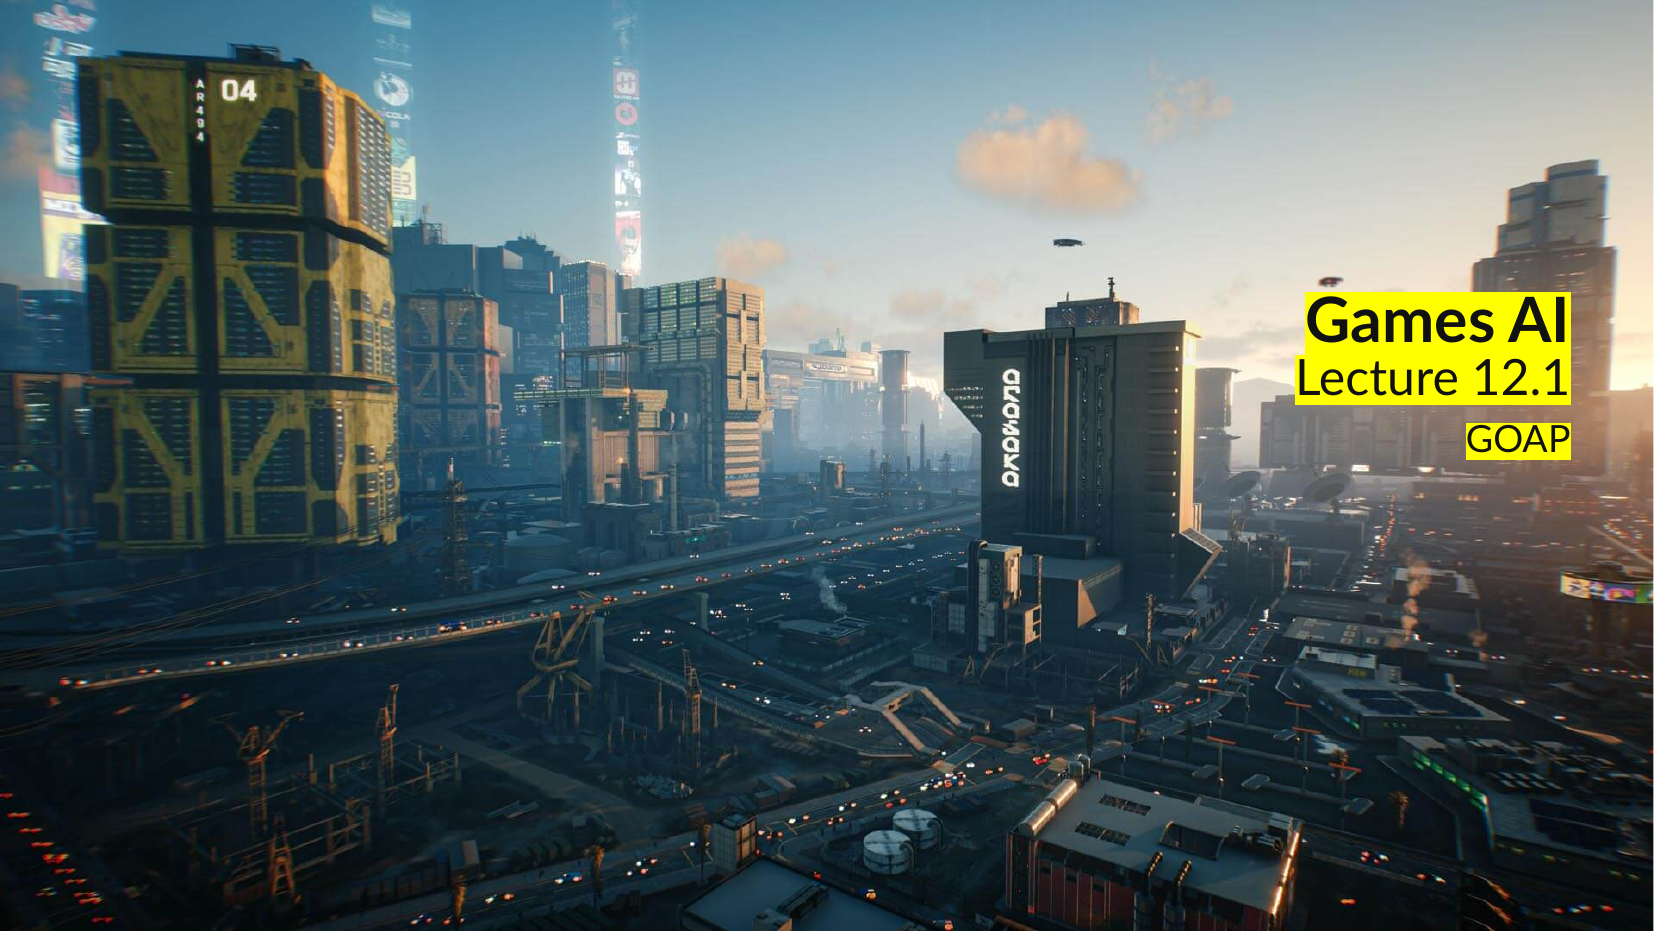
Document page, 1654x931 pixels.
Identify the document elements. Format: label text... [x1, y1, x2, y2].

picture [0, 0, 1654, 931]
subtitle Games AI Lecture 12.1 GOAP [82, 123, 1571, 741]
